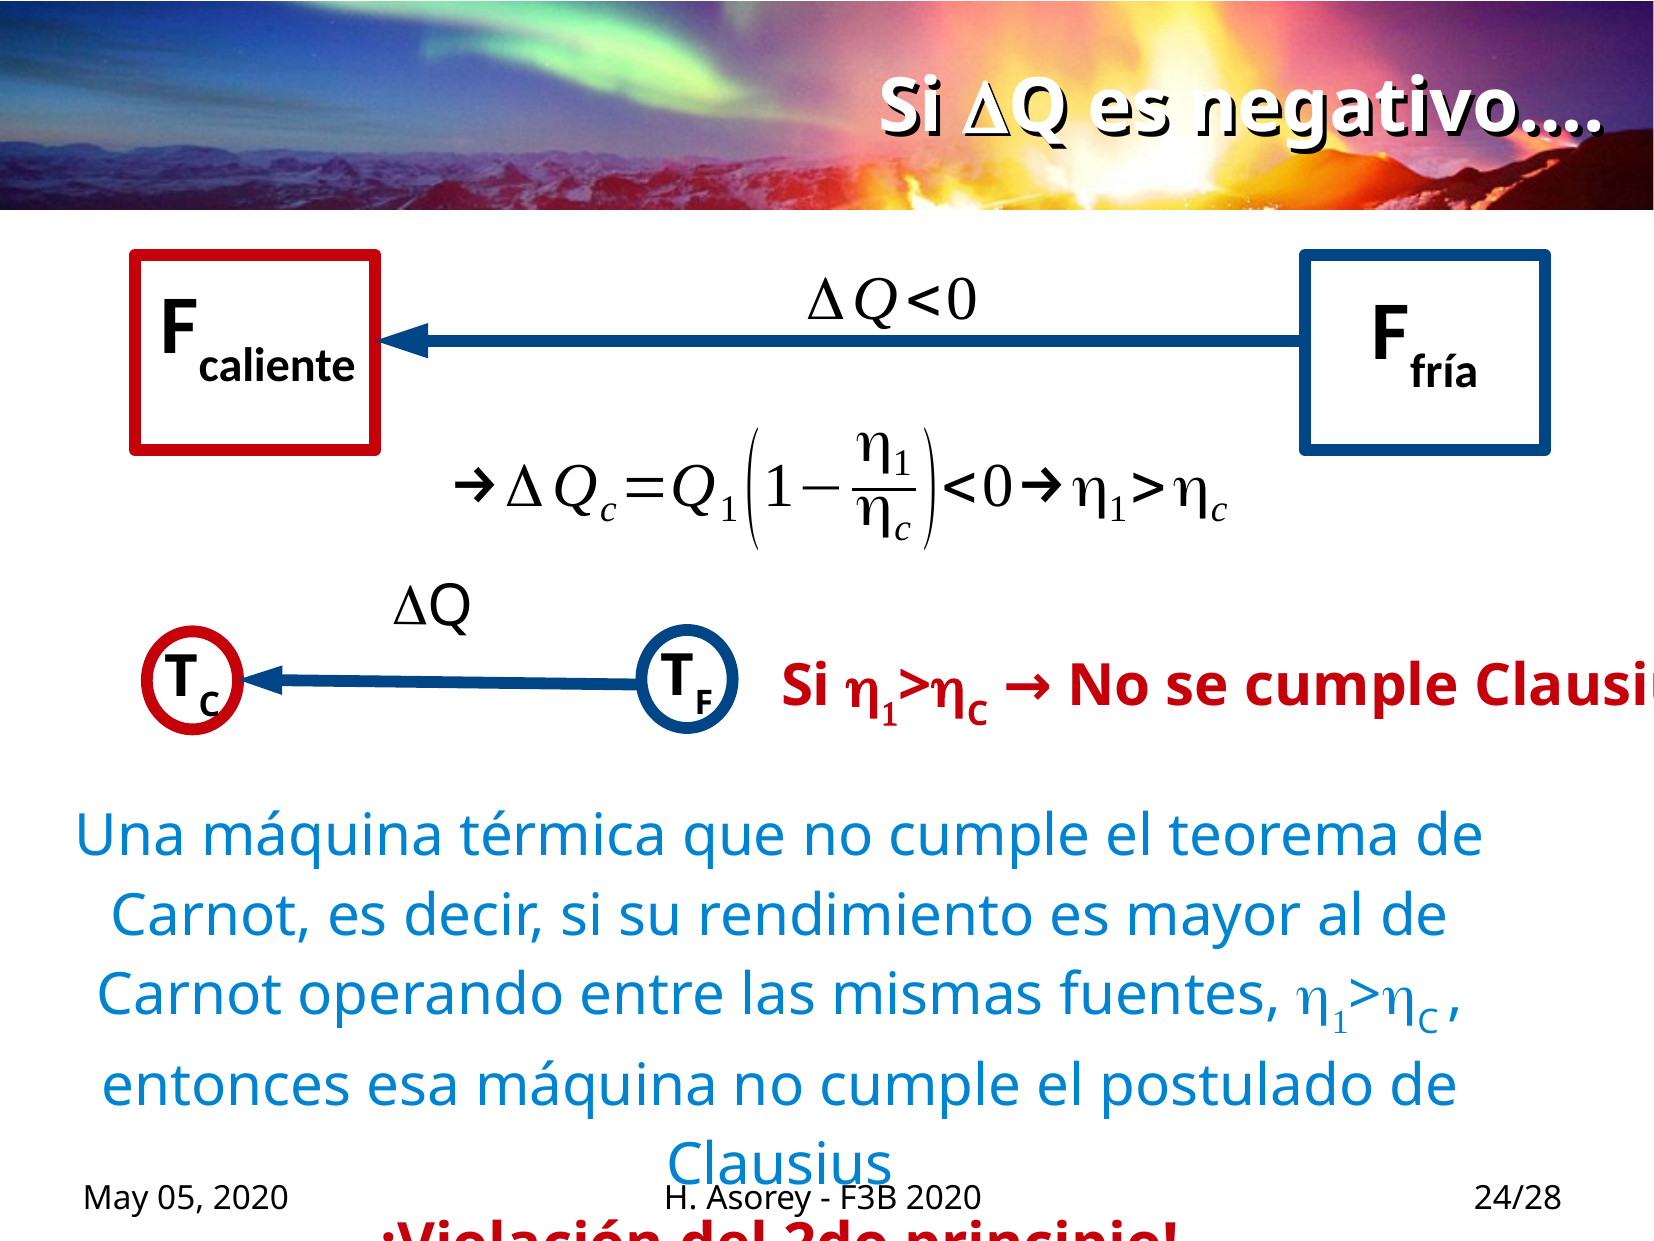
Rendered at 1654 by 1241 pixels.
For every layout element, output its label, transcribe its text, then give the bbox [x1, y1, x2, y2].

title Si DQ es negativo…. [45, 15, 1606, 191]
chart [798, 262, 985, 332]
text_box Si h1>hC → No se cumple Clausius [766, 636, 1627, 736]
text_box Fcaliente [138, 283, 379, 419]
chart [444, 423, 1235, 555]
text_box Una máquina térmica que no cumple el teorema de Carnot, es decir, si su rendimiento es mayor al de Carnot operando entre las mismas fuentes, h1>hC , entonces esa máquina no cumple el postulado de Clausius ¡Violación del 2do principio! [60, 786, 1606, 1239]
text_box TF [641, 630, 733, 728]
text_box TC [146, 631, 239, 730]
text_box Ffría [1305, 289, 1546, 425]
picture [0, 1, 1654, 210]
